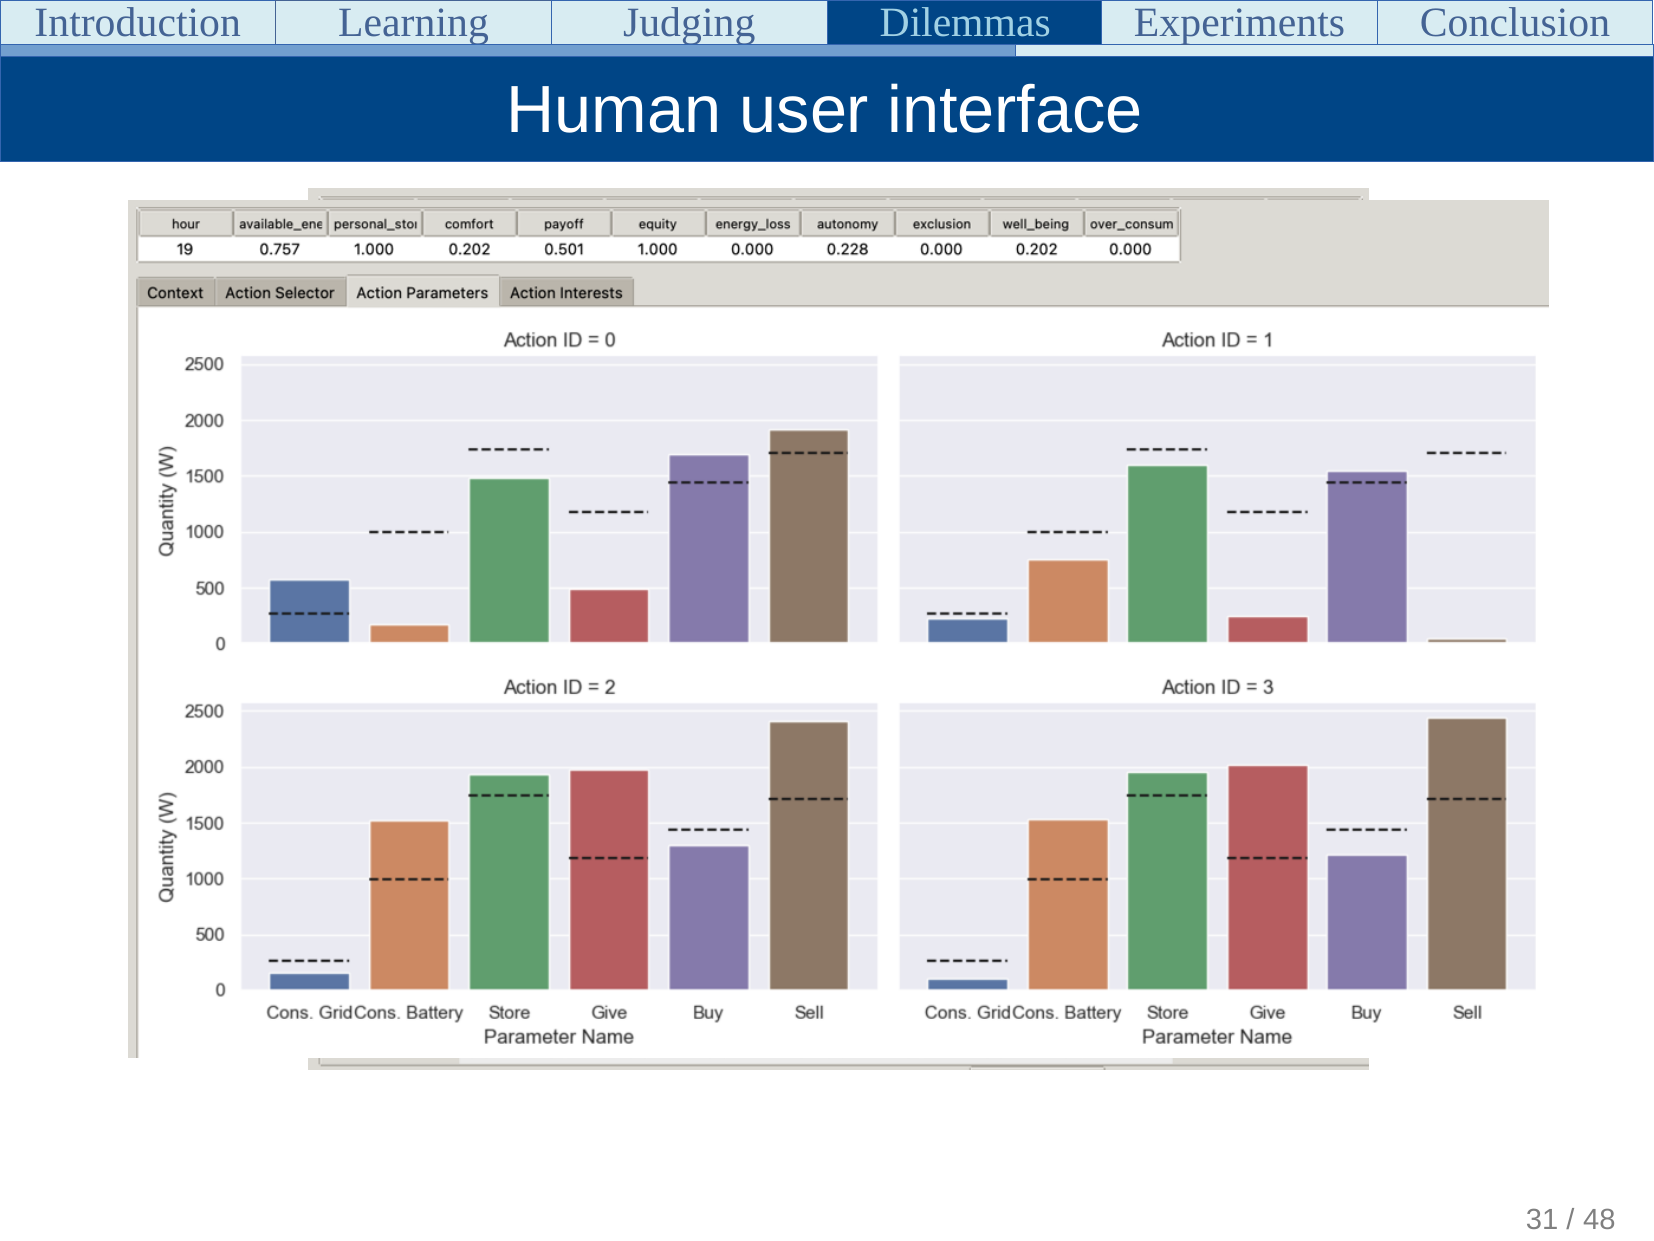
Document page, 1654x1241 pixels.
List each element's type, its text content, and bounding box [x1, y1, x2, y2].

picture [128, 188, 1549, 1070]
title Human user interface [0, 56, 1651, 162]
text_box [0, 44, 1016, 57]
